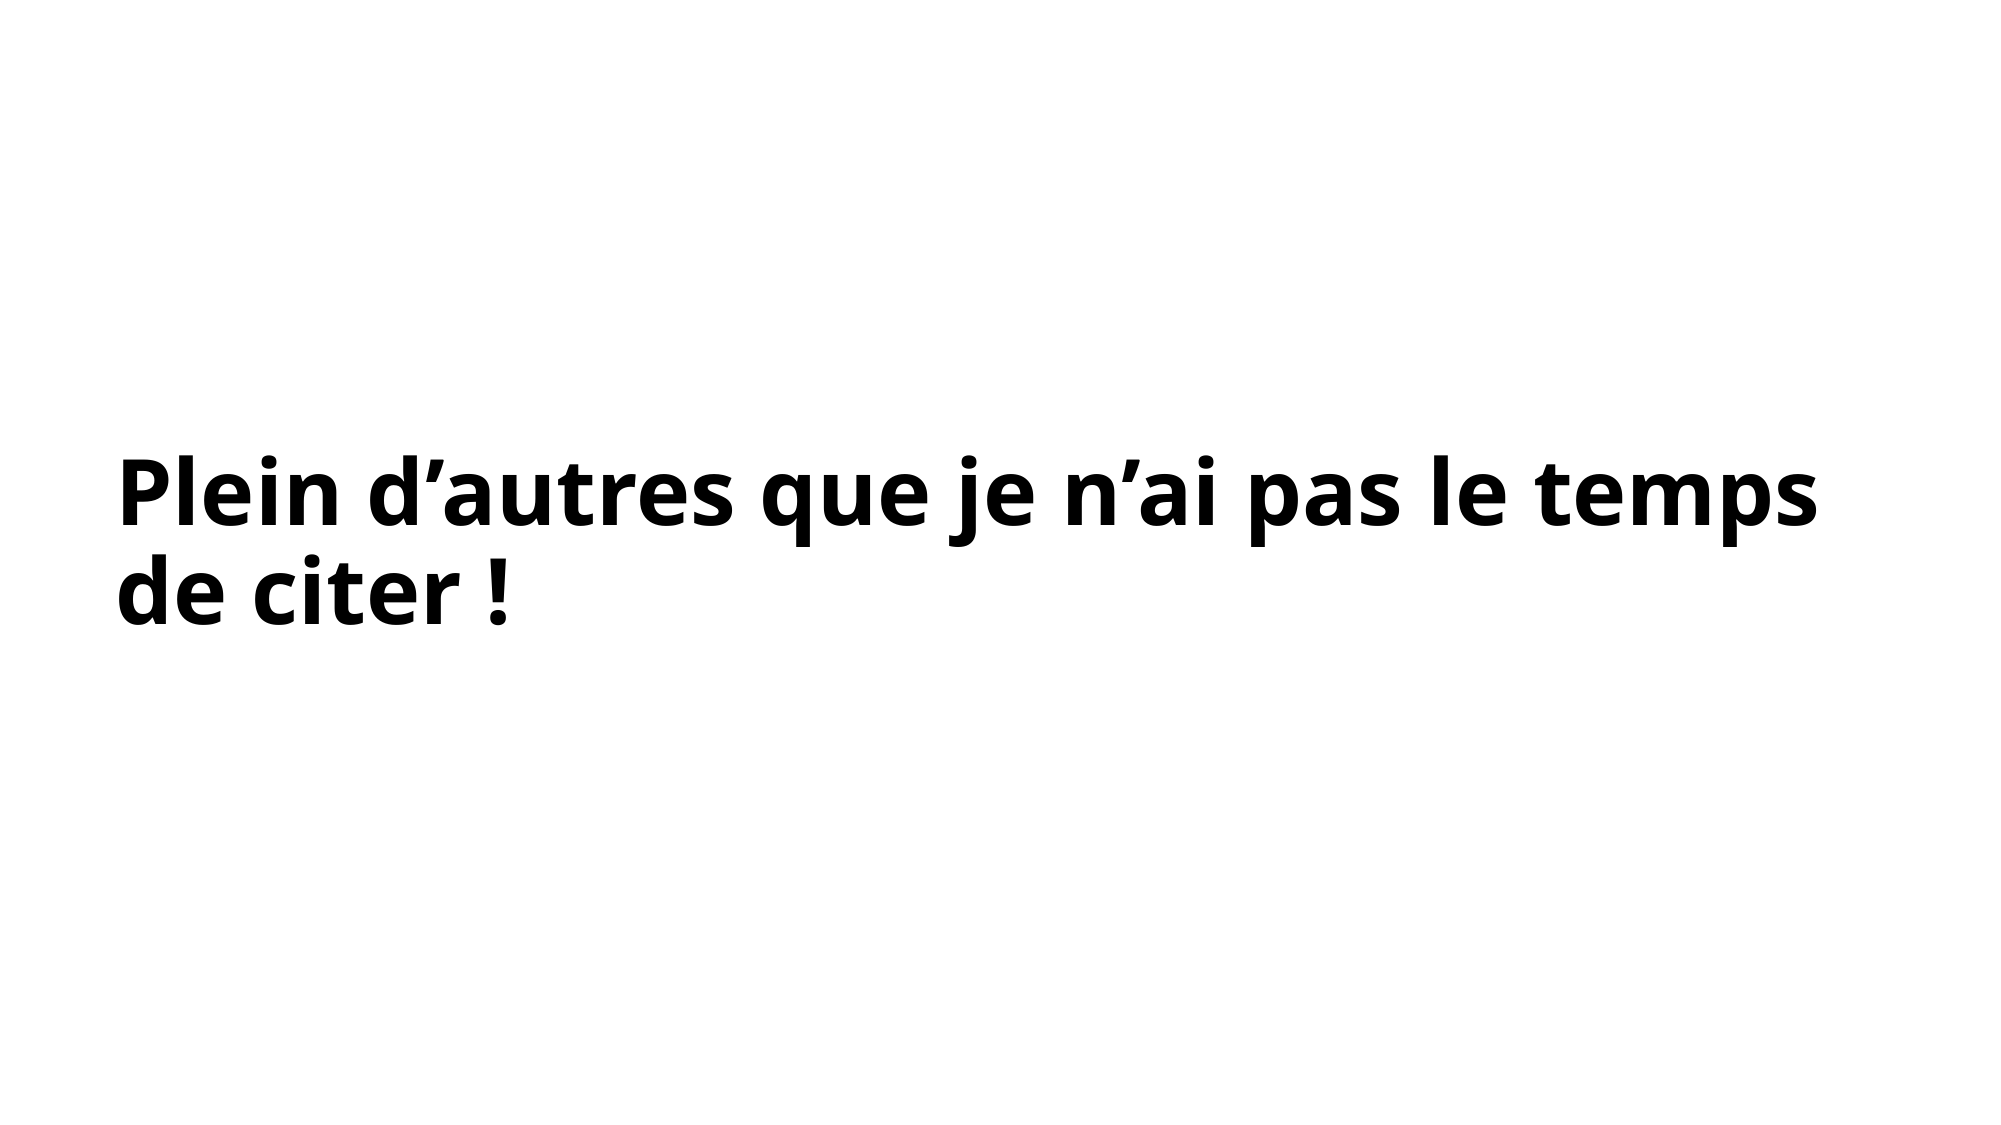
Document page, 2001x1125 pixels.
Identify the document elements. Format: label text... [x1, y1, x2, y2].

title Plein d’autres que je n’ai pas le temps de citer ! [100, 451, 1900, 639]
